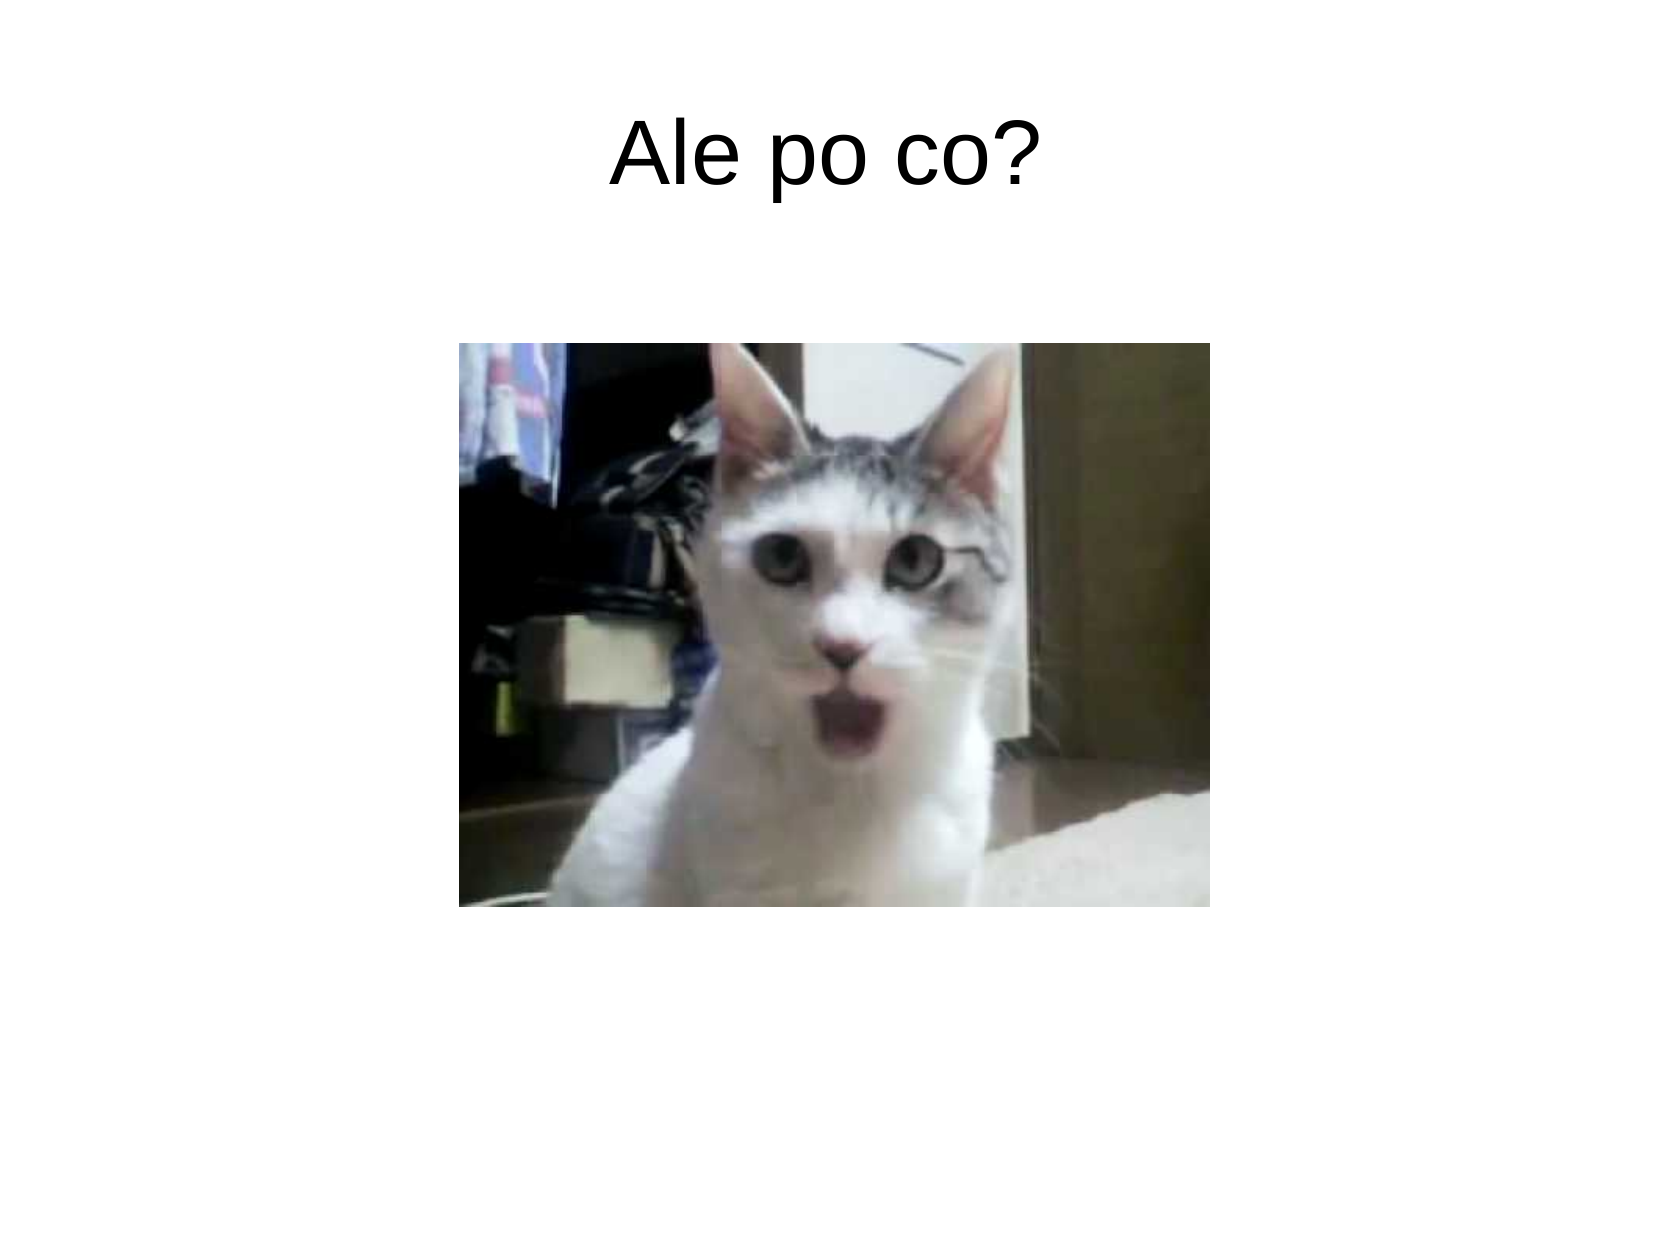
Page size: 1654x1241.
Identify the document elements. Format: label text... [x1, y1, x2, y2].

title Ale po co? [82, 49, 1571, 257]
picture [459, 343, 1210, 907]
